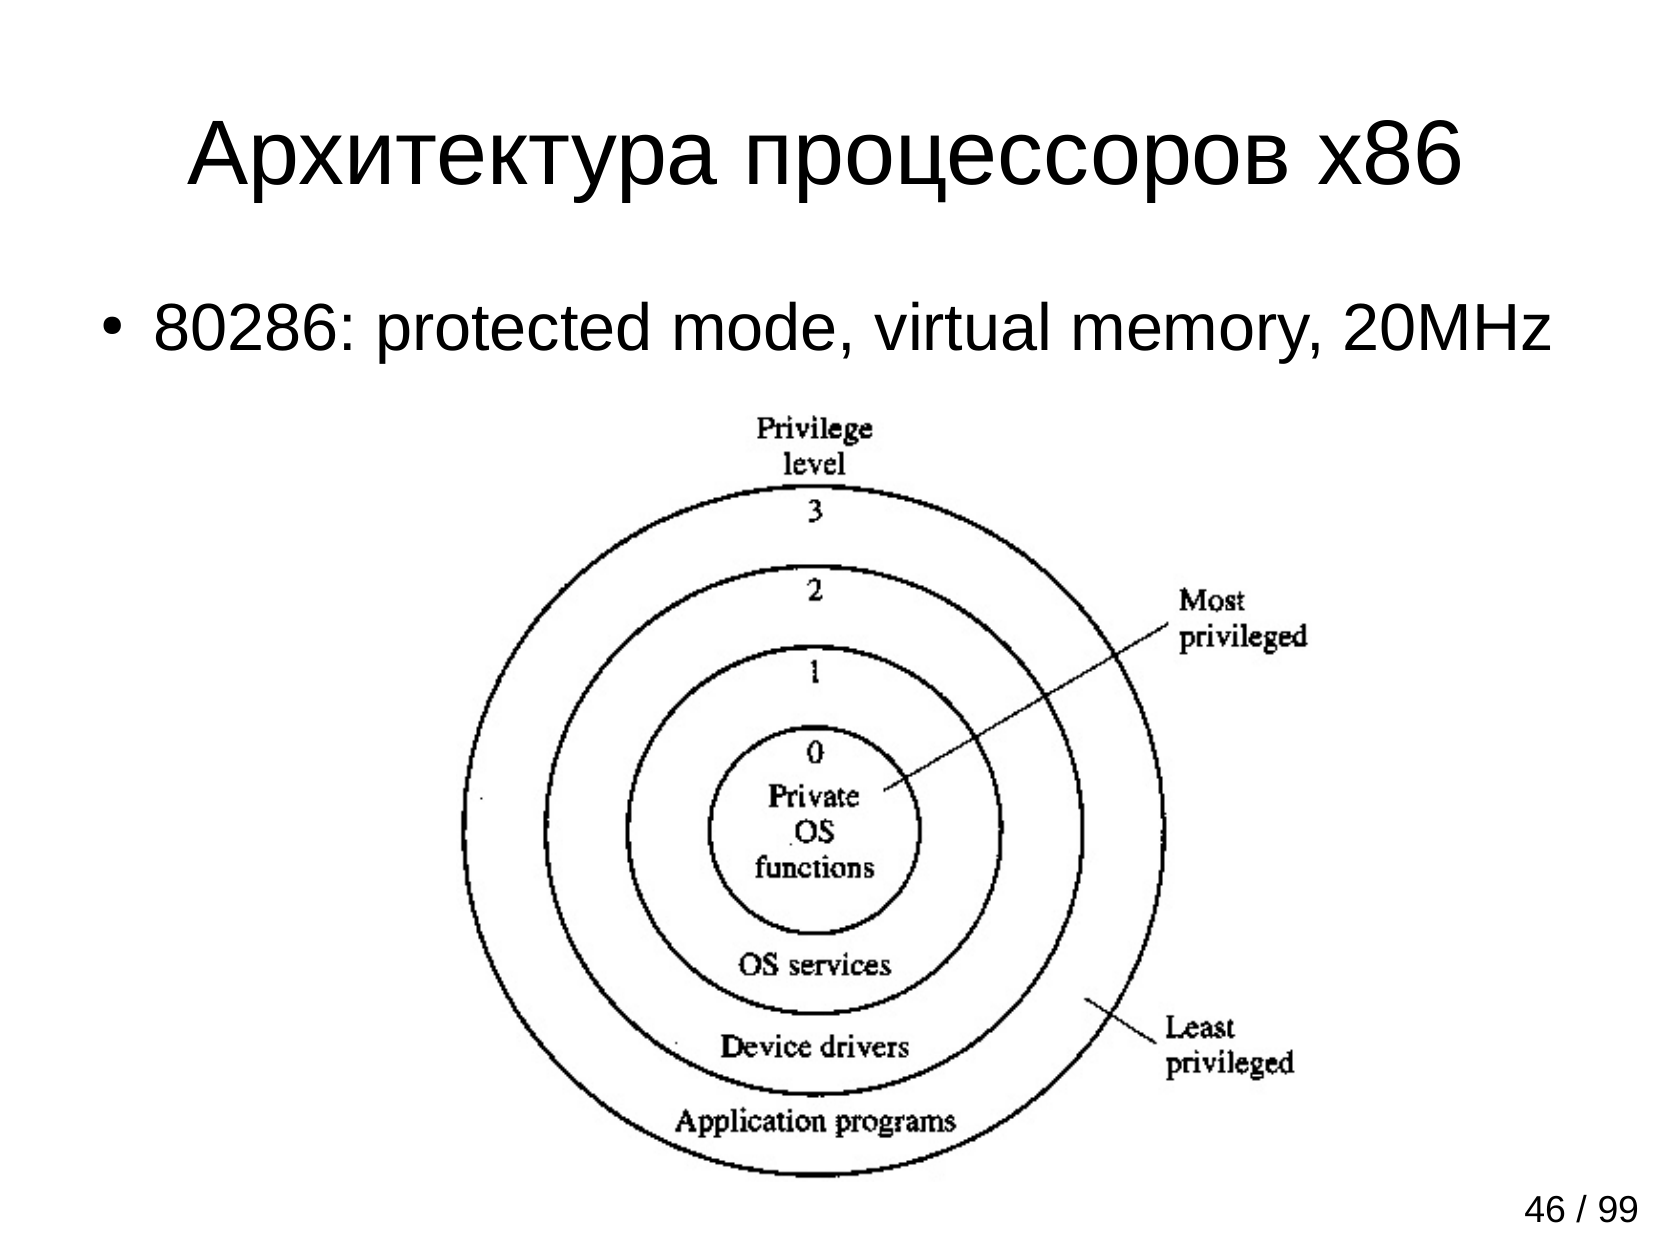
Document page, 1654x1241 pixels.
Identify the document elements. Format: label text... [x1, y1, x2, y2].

text_box <number> / 99 [1380, 1181, 1654, 1238]
list 80286: protected mode, virtual memory, 20MHz [82, 290, 1571, 1010]
picture [456, 414, 1312, 1182]
title Архитектура процессоров x86 [82, 49, 1571, 257]
